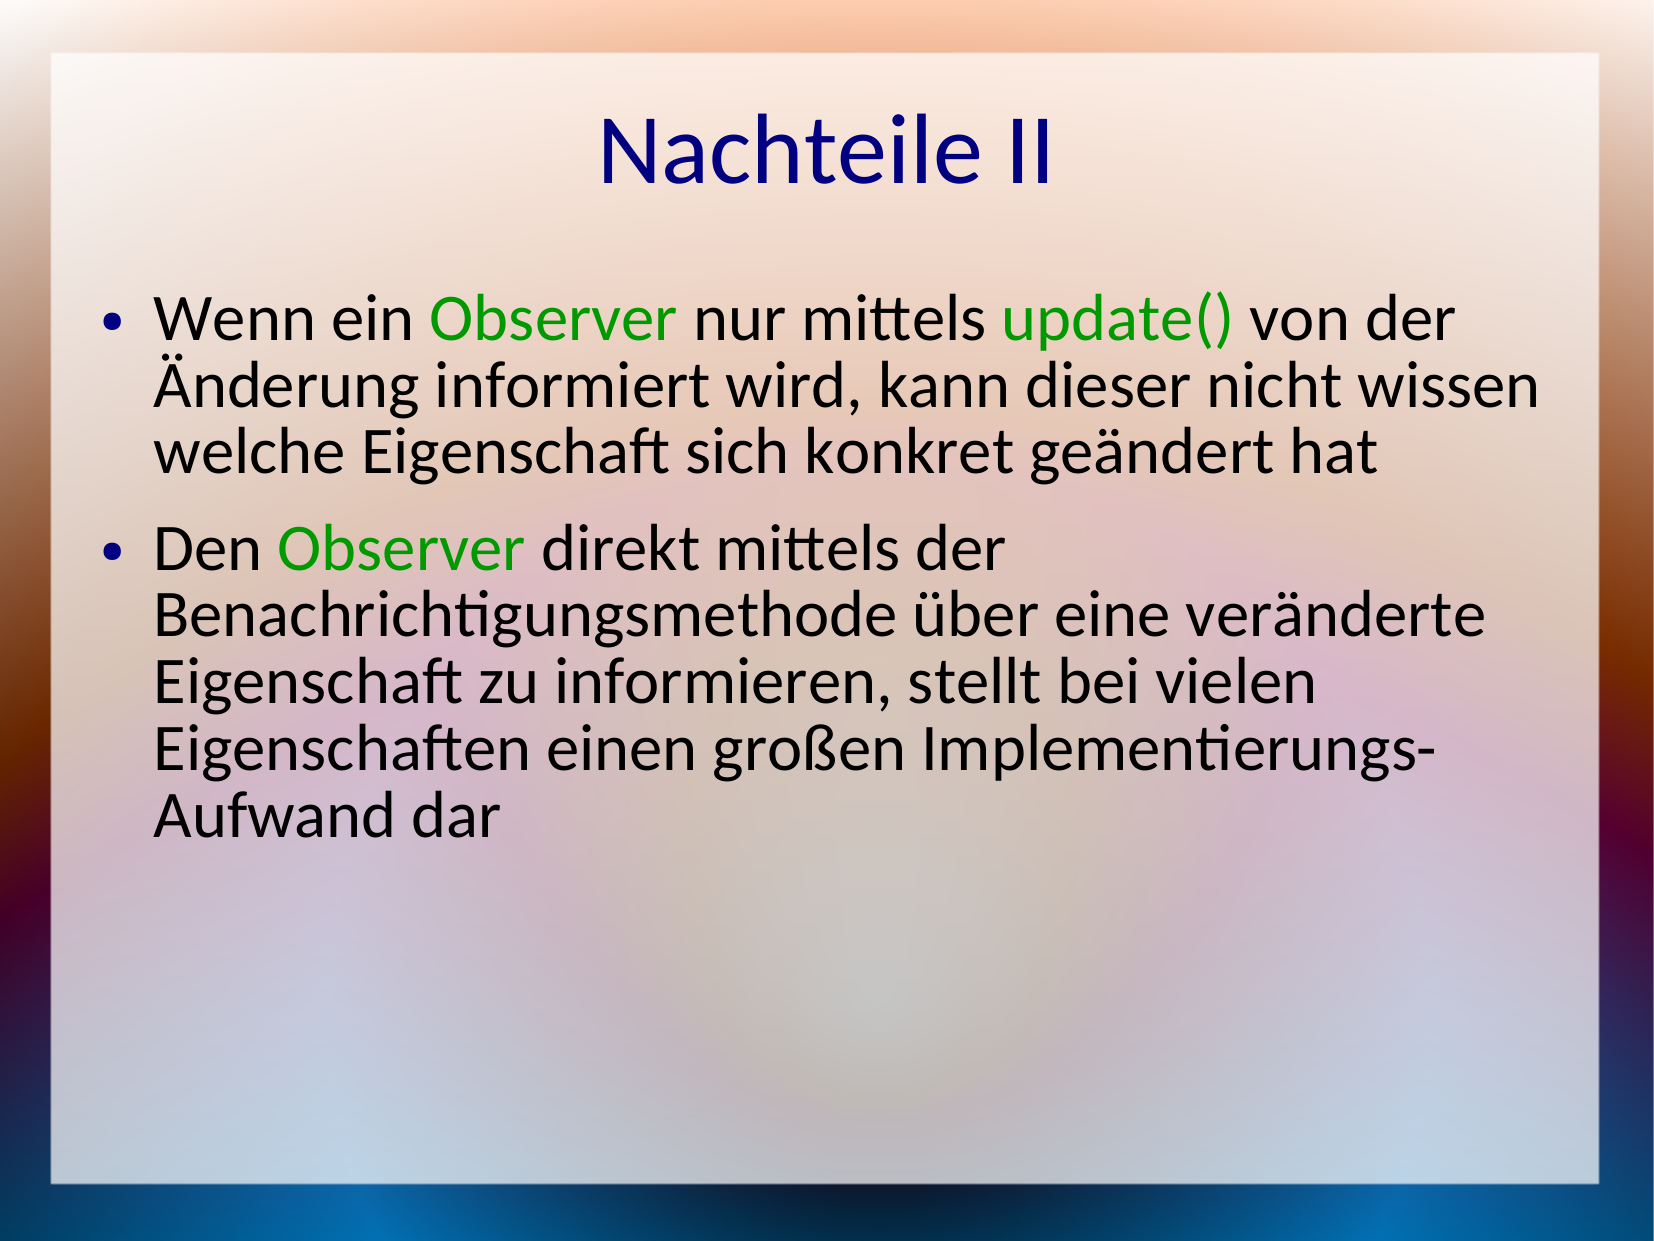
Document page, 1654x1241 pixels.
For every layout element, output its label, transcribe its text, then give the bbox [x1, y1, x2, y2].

title Nachteile II [82, 55, 1571, 263]
list Wenn ein Observer nur mittels update() von der Änderung informiert wird, kann dieser nicht wissen welche Eigenschaft sich konkret geändert hat Den Observer direkt mittels der Benachrichtigungsmethode über eine veränderte Eigenschaft zu informieren, stellt bei vielen Eigenschaften einen großen Implementierungs-Aufwand dar [82, 290, 1571, 1034]
picture [0, 0, 1654, 1241]
